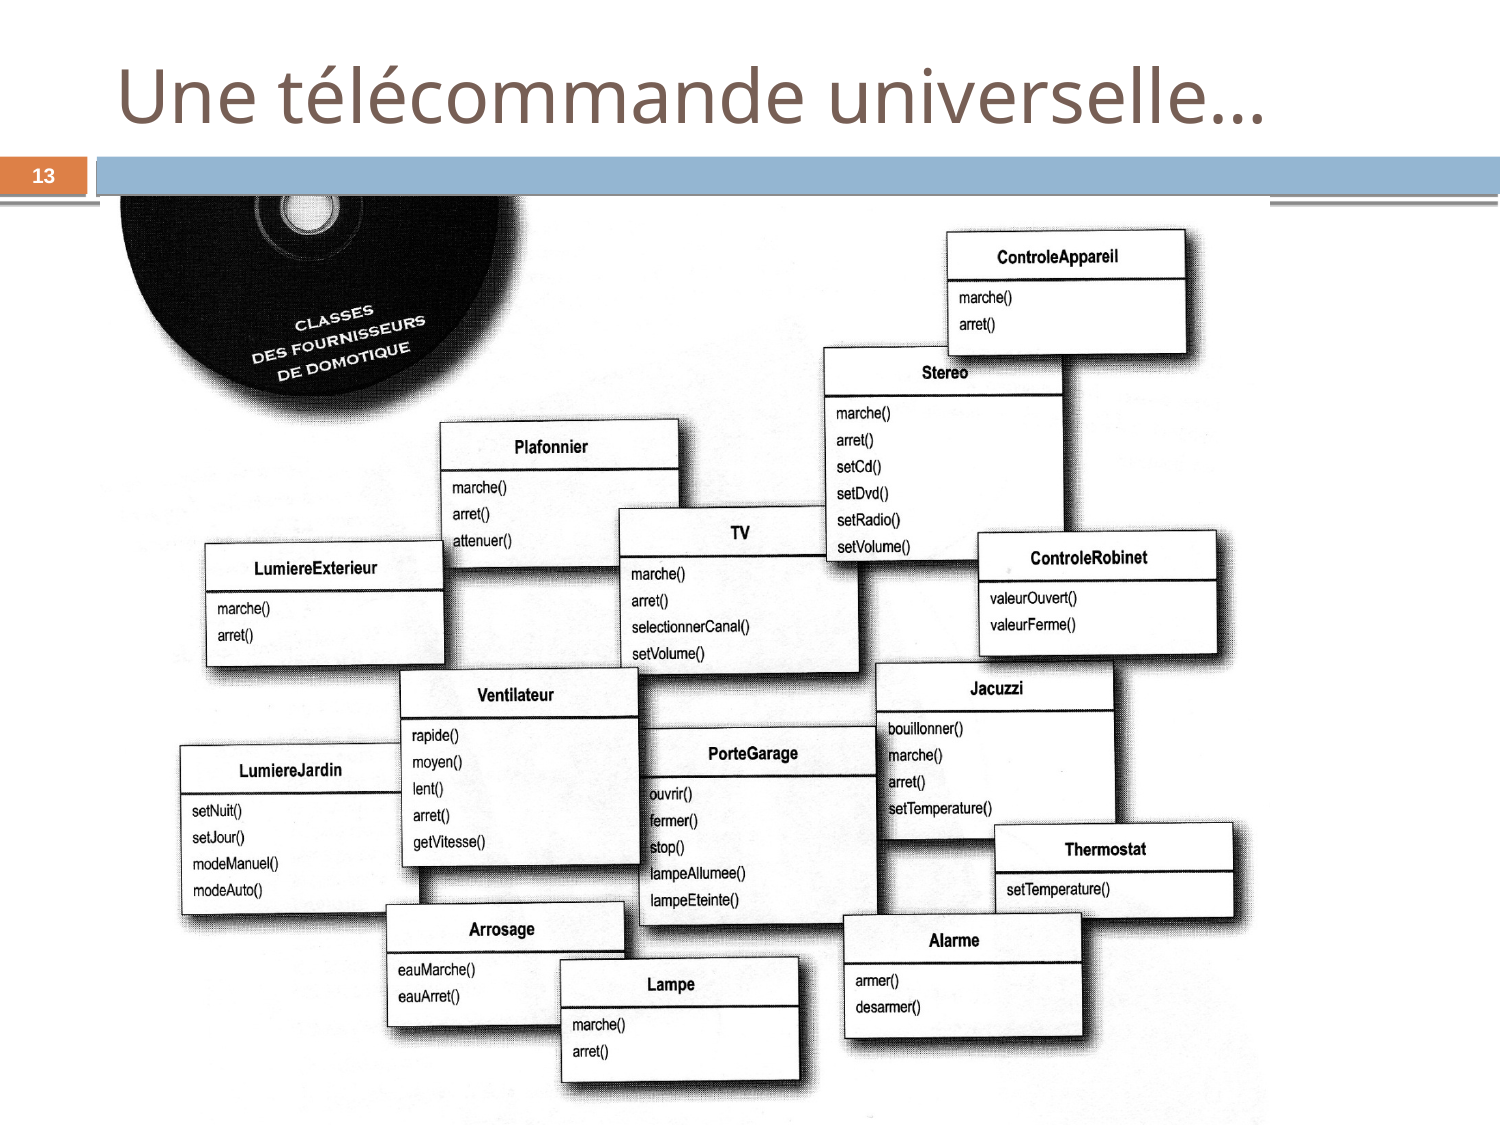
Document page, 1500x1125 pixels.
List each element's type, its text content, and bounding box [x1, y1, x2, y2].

slide_number <numéro> [0, 155, 88, 196]
title Une télécommande universelle… [100, 37, 1438, 149]
picture [100, 196, 1270, 1125]
